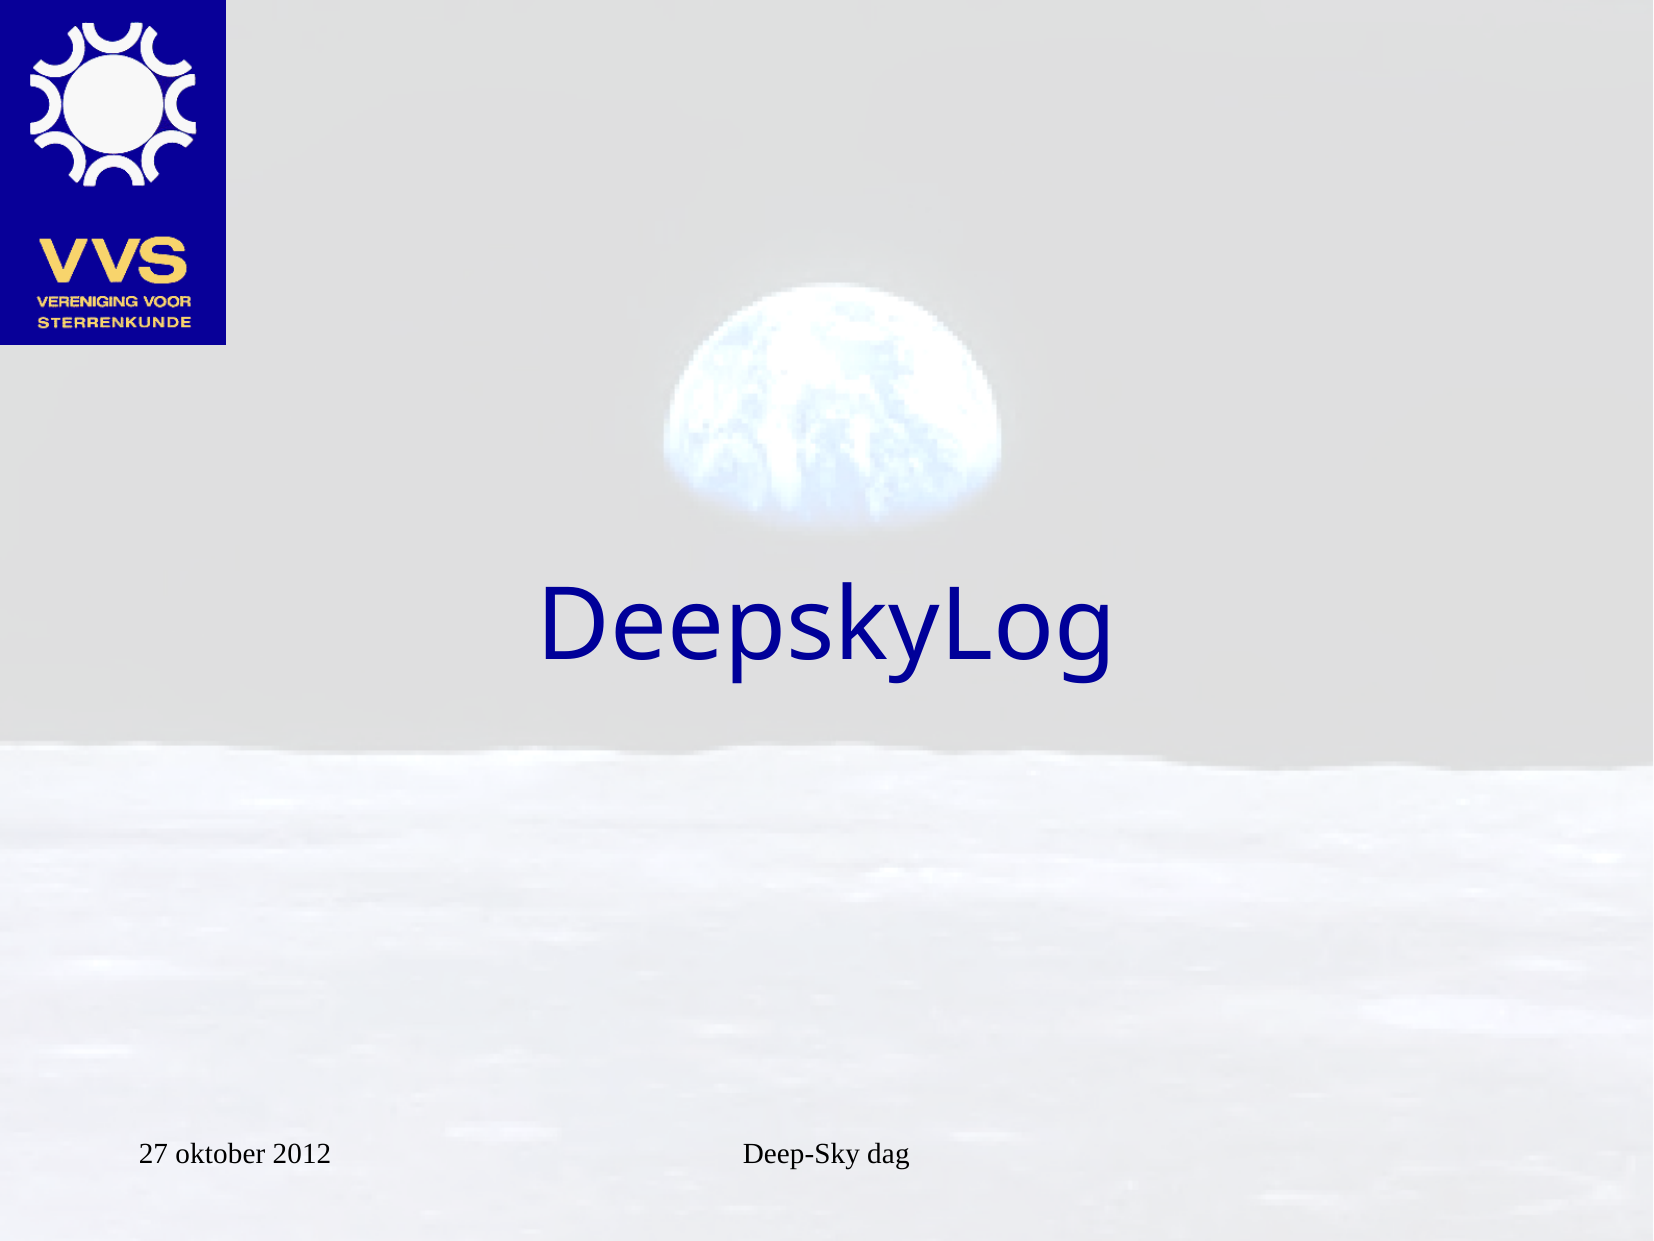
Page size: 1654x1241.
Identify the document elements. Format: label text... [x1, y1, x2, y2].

title DeepskyLog [123, 516, 1529, 724]
picture [0, 0, 226, 345]
